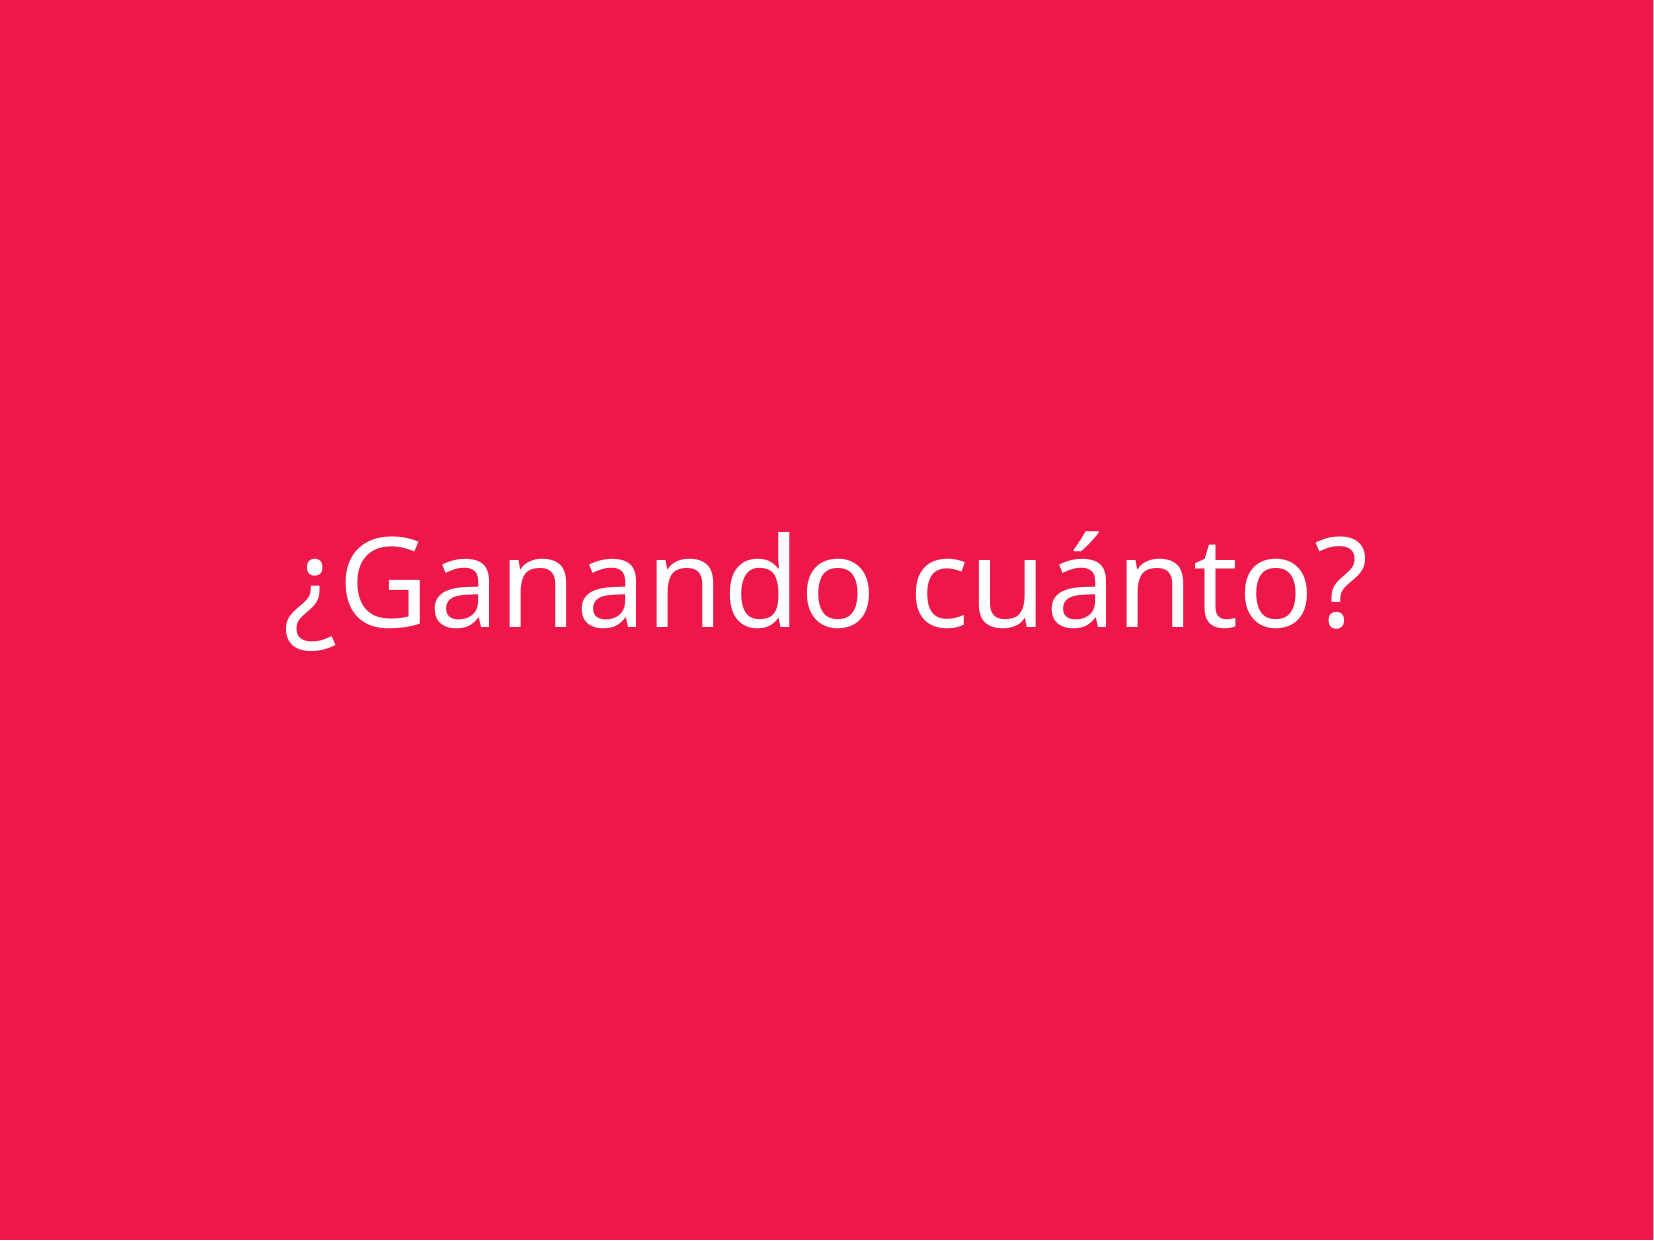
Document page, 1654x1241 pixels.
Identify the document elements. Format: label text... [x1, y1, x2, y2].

subtitle ¿Ganando cuánto? [82, 56, 1571, 1102]
